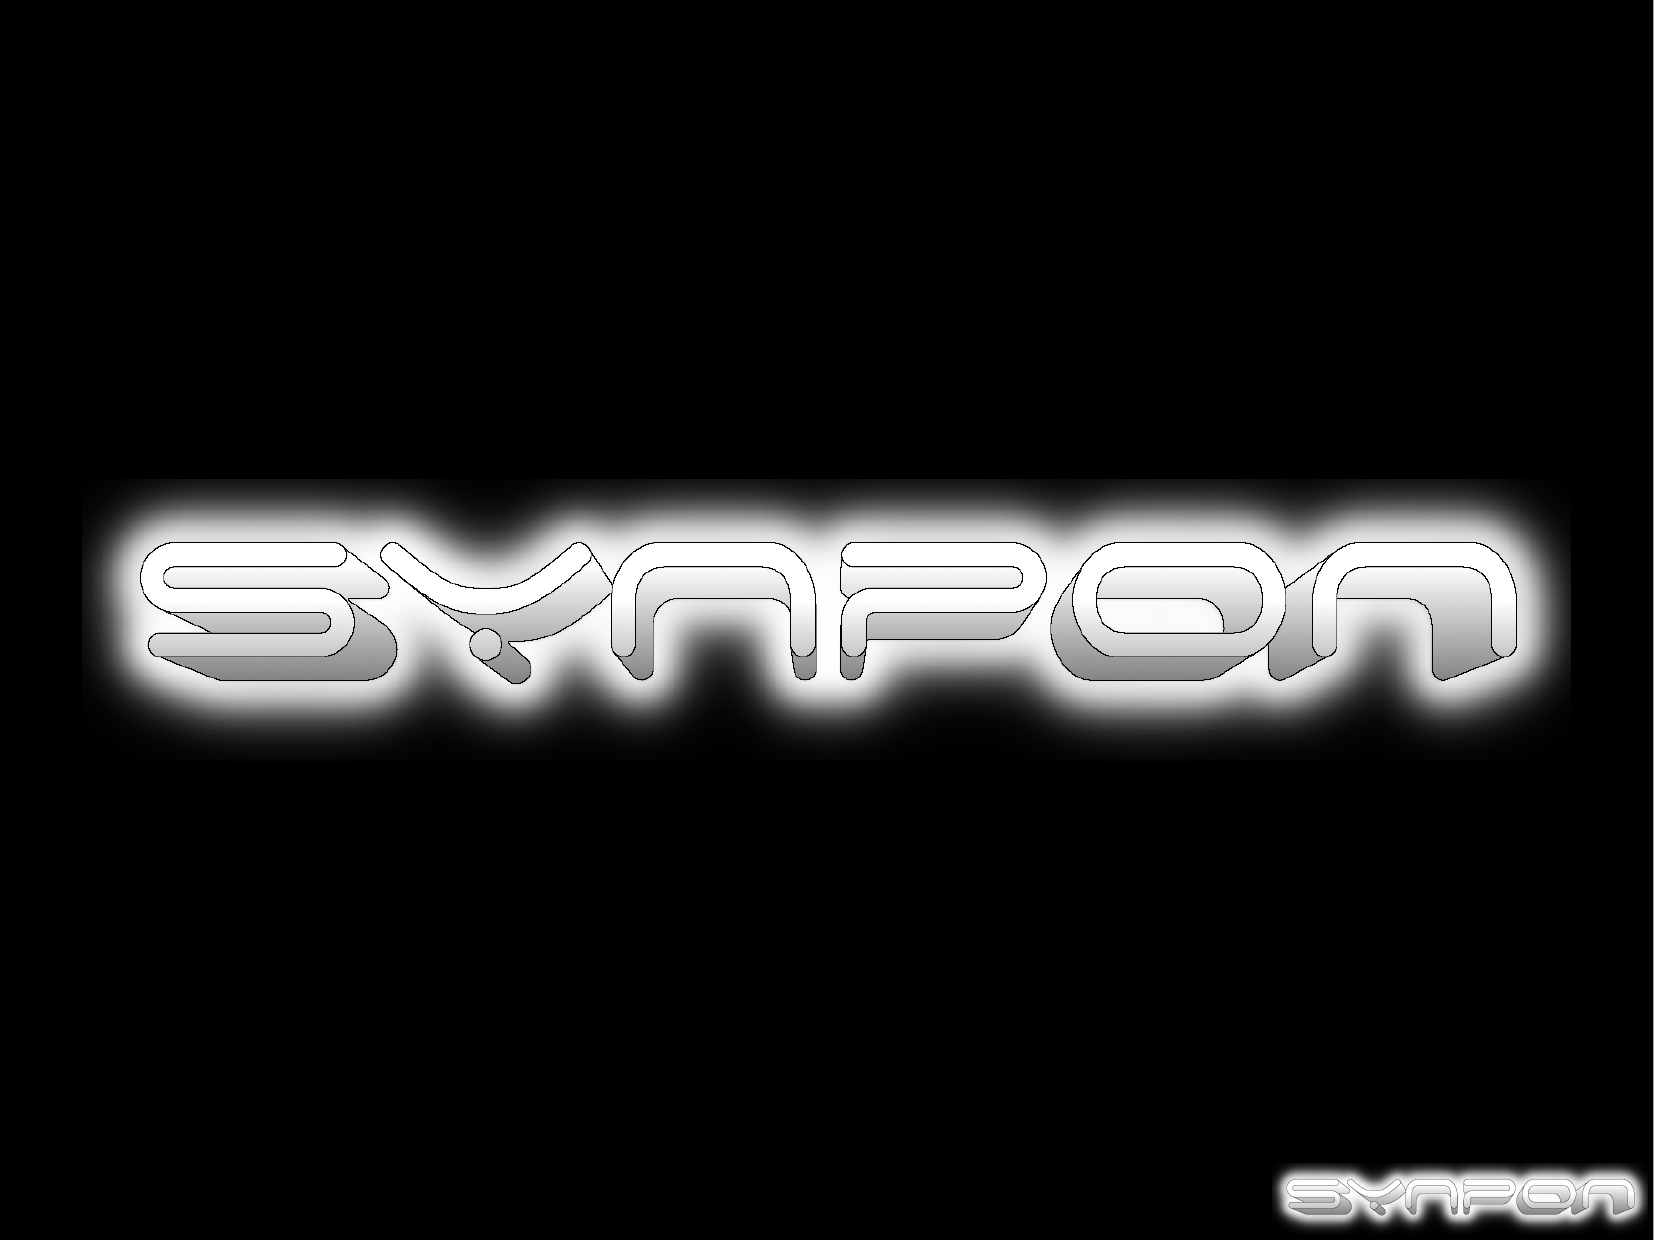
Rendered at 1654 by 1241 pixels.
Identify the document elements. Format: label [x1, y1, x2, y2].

picture [1272, 1163, 1648, 1235]
picture [82, 479, 1571, 761]
